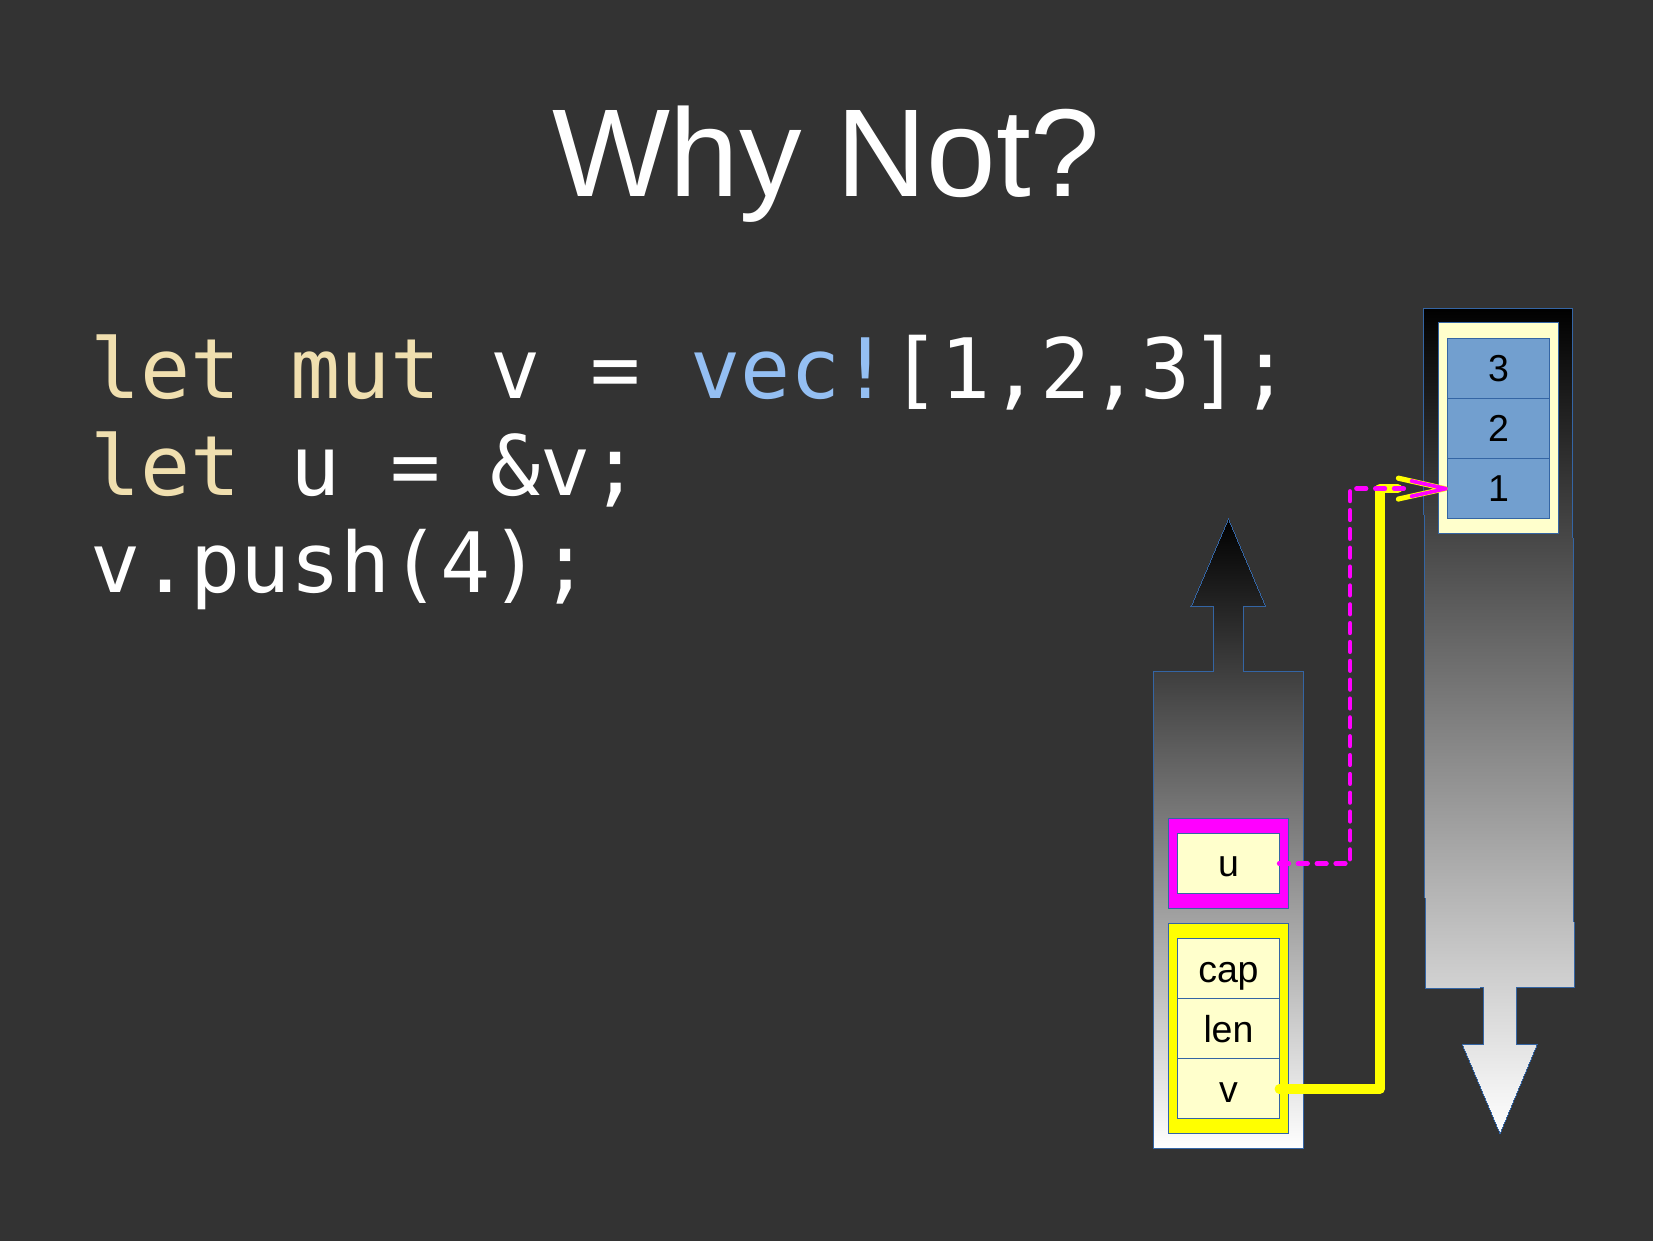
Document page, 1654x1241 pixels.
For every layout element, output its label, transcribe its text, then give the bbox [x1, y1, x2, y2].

text_box [1153, 734, 1304, 1149]
title Why Not? [82, 49, 1571, 257]
text_box cap [1177, 938, 1280, 999]
text_box len [1177, 999, 1280, 1059]
text_box 1 [1447, 458, 1550, 519]
text_box let mut v = vec![1,2,3]; let u = &v; v.push(4); [76, 313, 1351, 734]
text_box 3 [1447, 338, 1550, 398]
text_box [1423, 308, 1575, 1134]
text_box v [1177, 1059, 1280, 1119]
text_box u [1177, 833, 1280, 894]
text_box 2 [1447, 398, 1550, 458]
